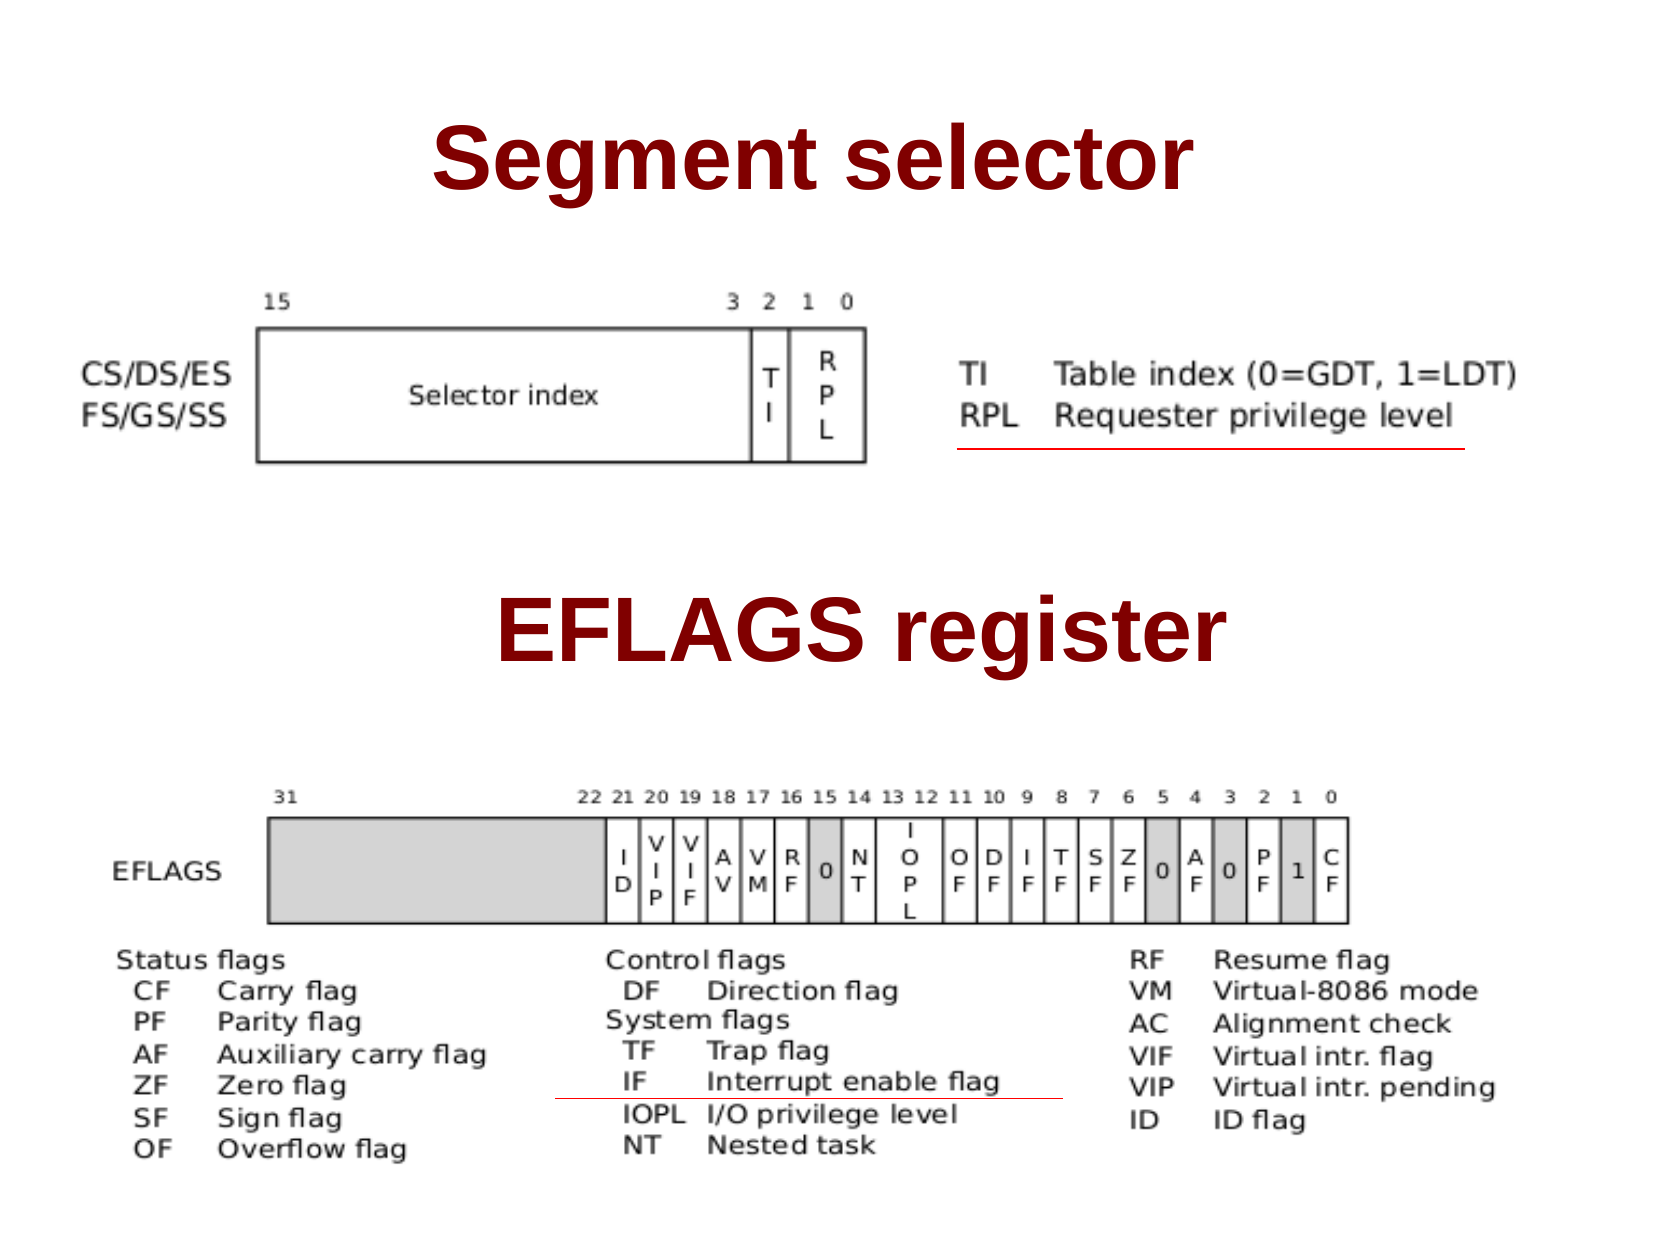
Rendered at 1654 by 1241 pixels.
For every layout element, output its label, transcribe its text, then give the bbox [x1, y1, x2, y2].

picture [11, 259, 1620, 486]
title EFLAGS register [118, 520, 1607, 728]
picture [84, 767, 1548, 1193]
title Segment selector [82, 49, 1571, 257]
